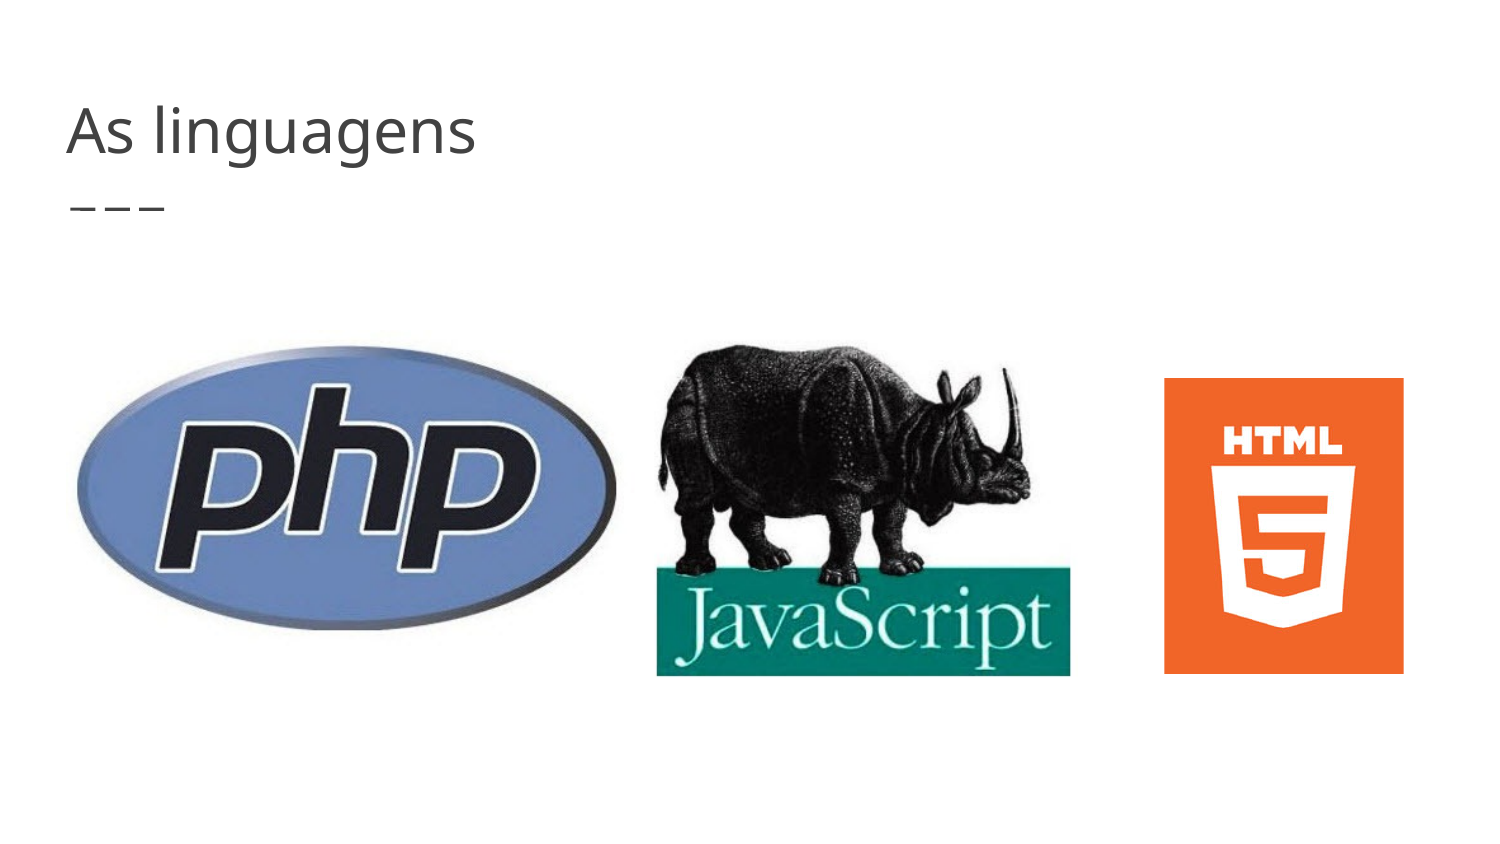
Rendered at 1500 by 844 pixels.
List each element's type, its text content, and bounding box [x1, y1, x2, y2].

picture [66, 330, 1078, 722]
title As linguagens [51, 61, 1449, 182]
picture [1164, 378, 1404, 674]
